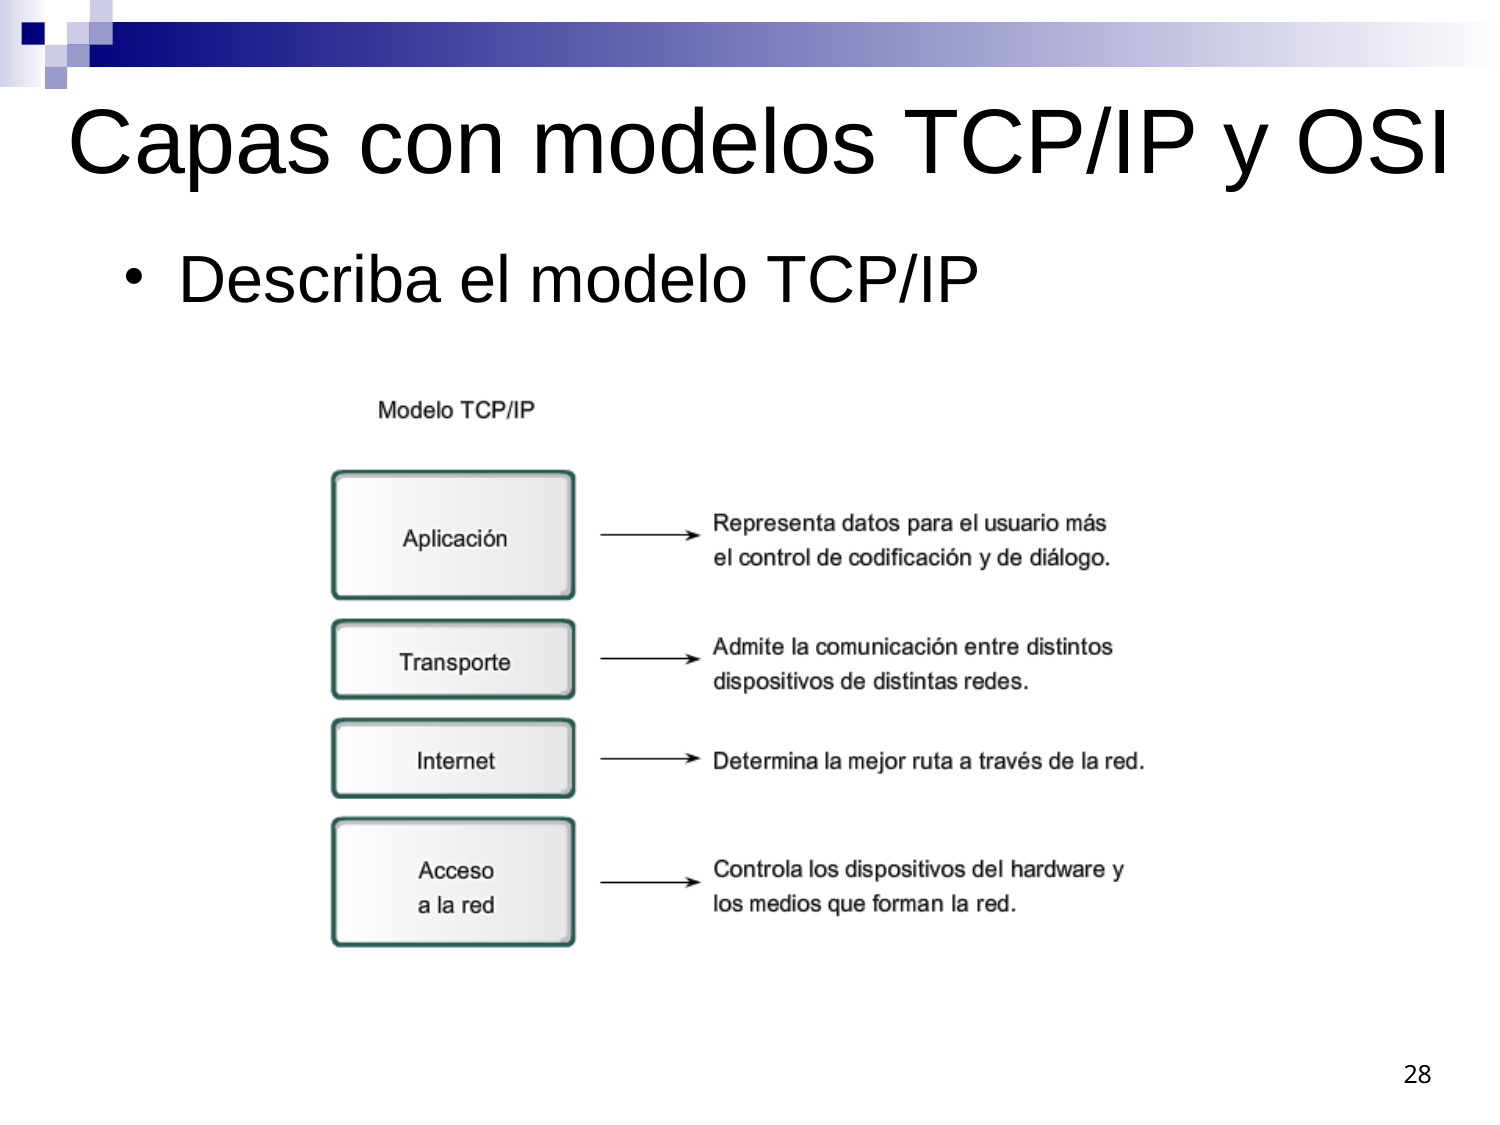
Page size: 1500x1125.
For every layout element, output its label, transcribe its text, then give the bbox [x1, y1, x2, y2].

picture [317, 384, 1183, 965]
text_box Describa el modelo TCP/IP [107, 228, 1411, 1062]
text_box <número> [1074, 1025, 1447, 1101]
text_box Capas con modelos TCP/IP y OSI [53, 19, 1471, 255]
